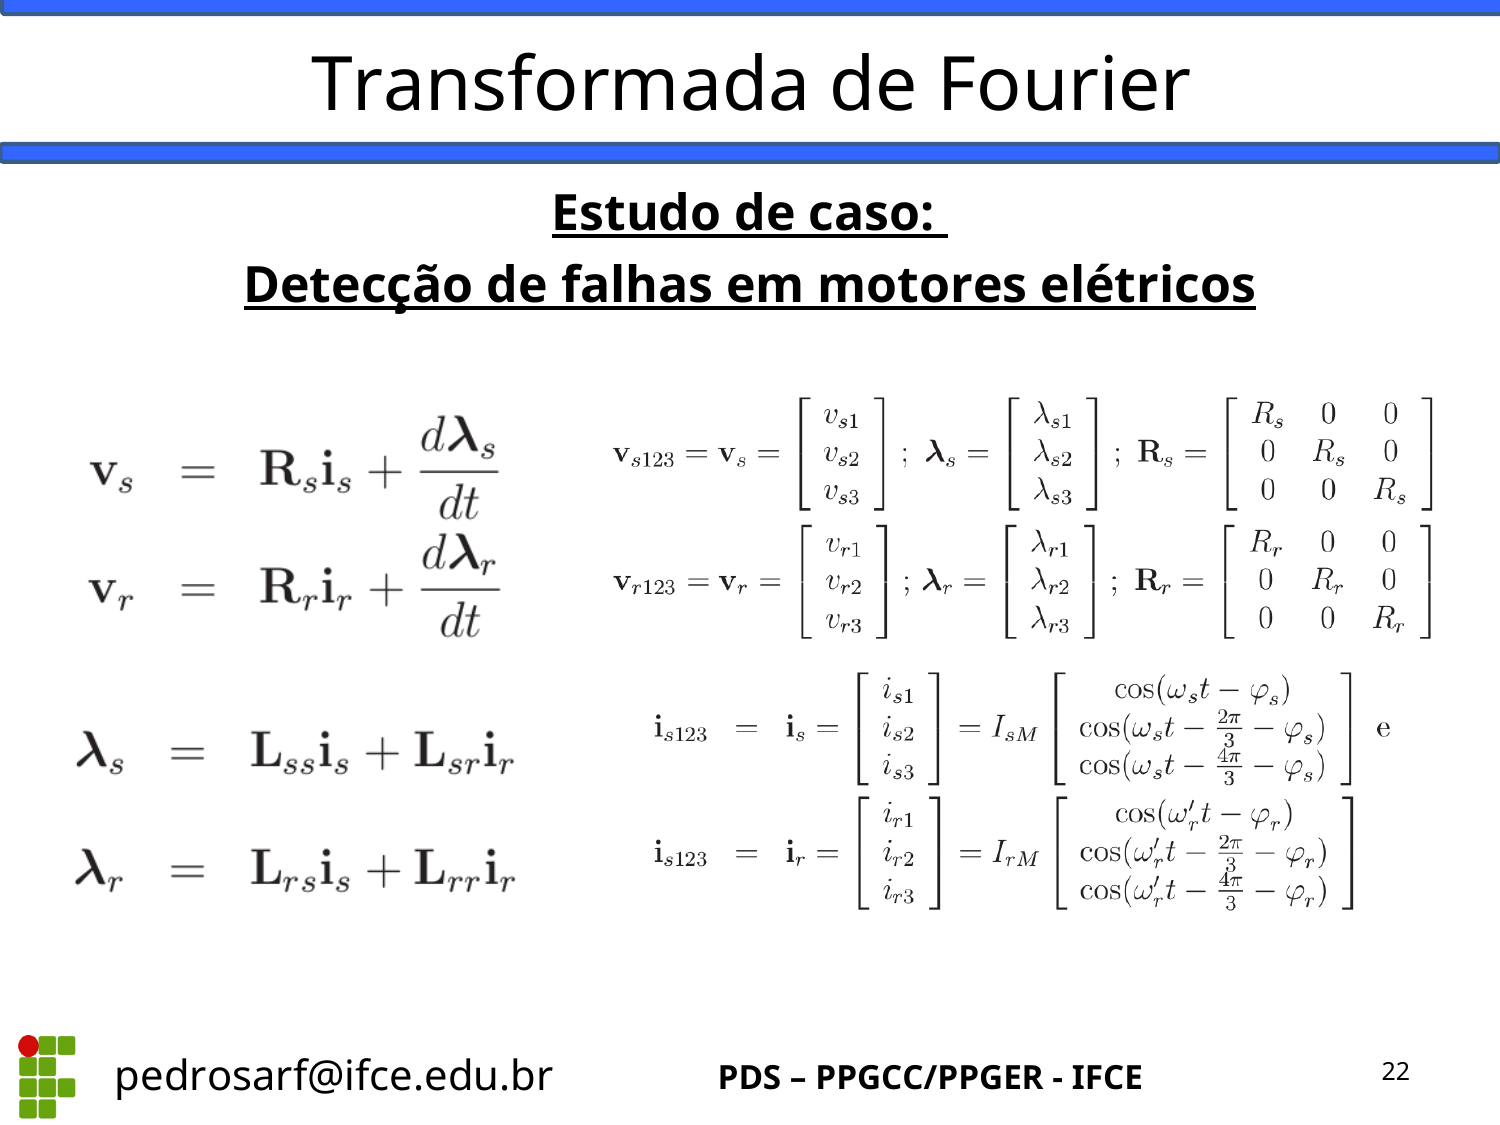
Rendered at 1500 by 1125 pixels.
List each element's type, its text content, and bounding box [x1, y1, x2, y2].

text_box <número> [1074, 1042, 1426, 1103]
picture [17, 1034, 77, 1120]
text_box Estudo de caso: Detecção de falhas em motores elétricos [0, 172, 1500, 1024]
text_box Transformada de Fourier [76, 26, 1427, 134]
picture [30, 354, 1453, 957]
